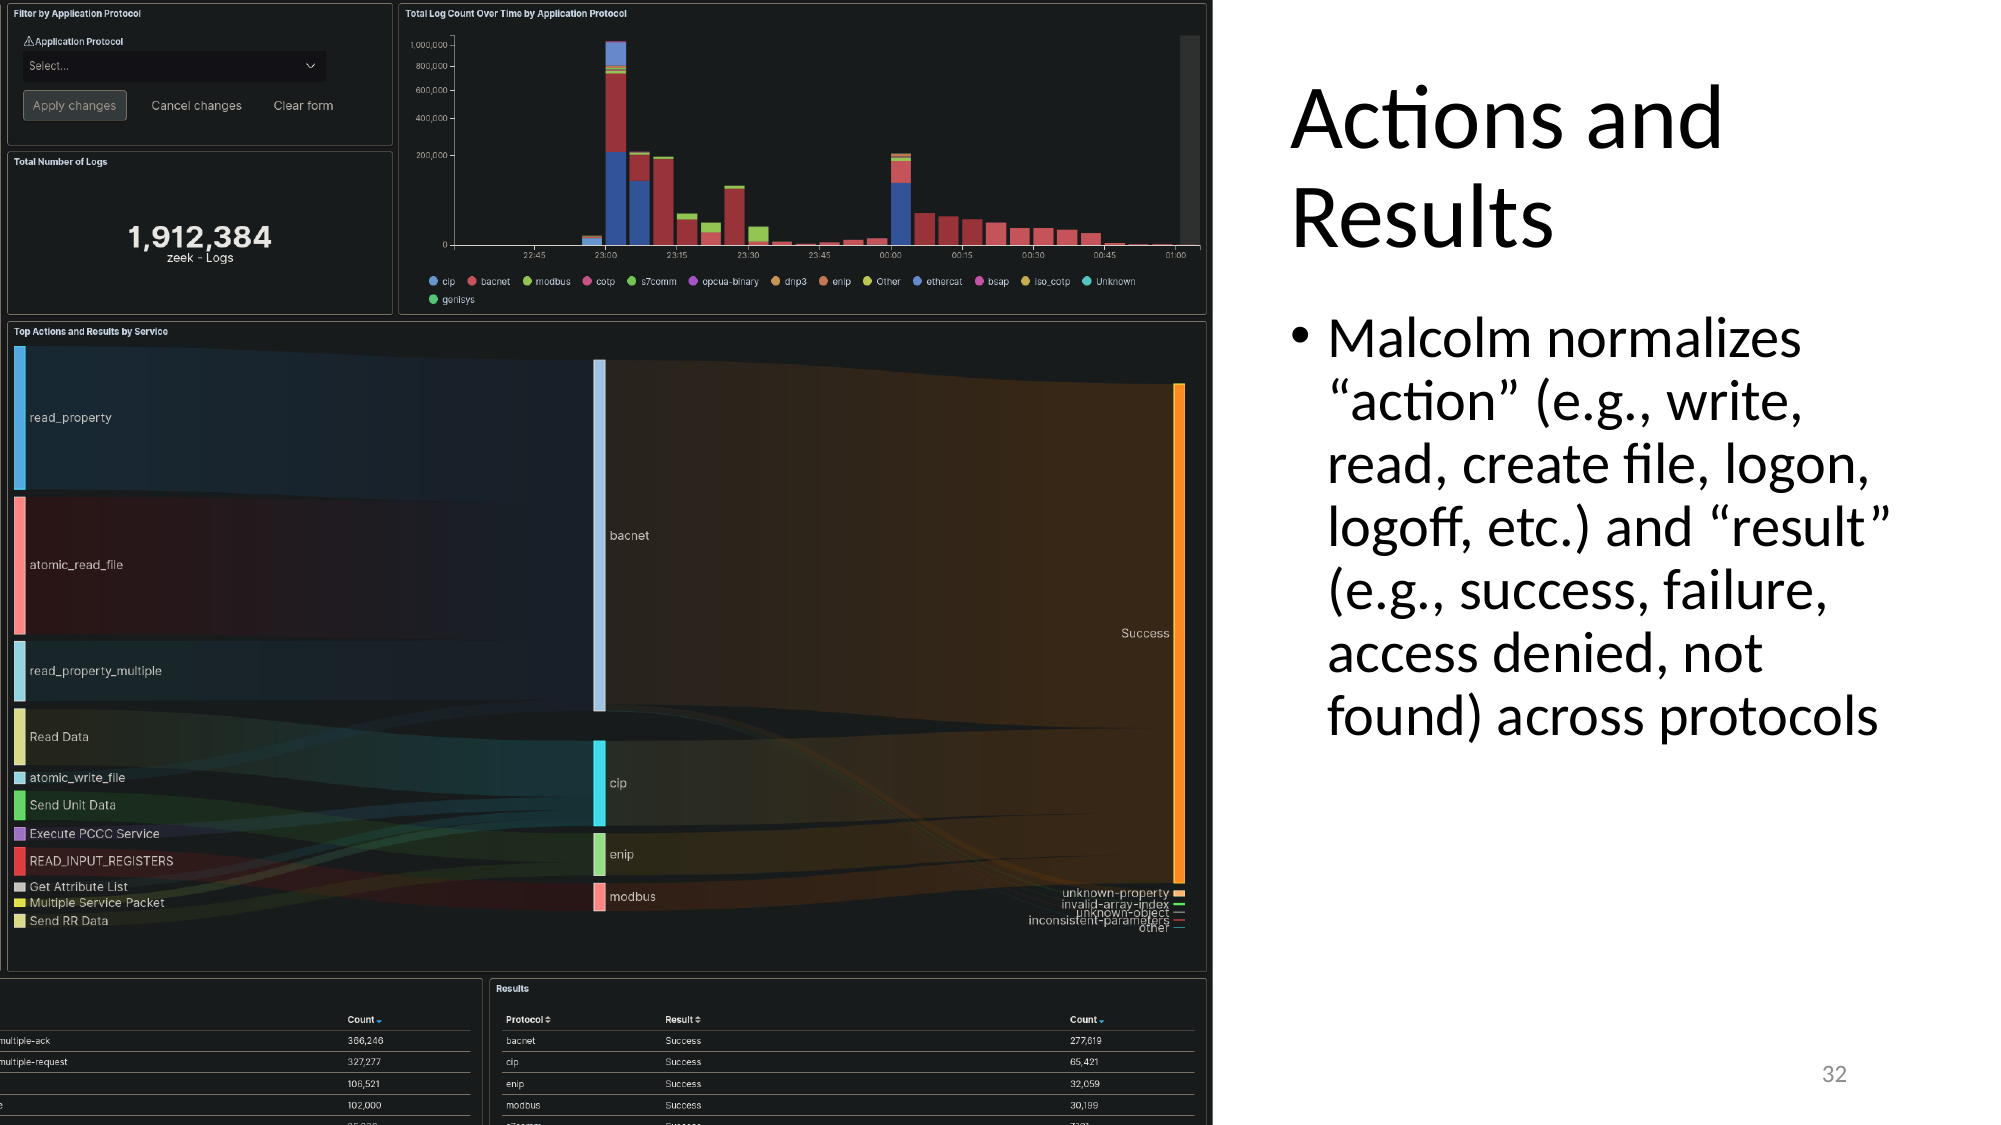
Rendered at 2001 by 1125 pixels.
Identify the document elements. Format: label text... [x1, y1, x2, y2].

list Malcolm normalizes “action” (e.g., write, read, create file, logon, logoff, etc.) and “result” (e.g., success, failure, access denied, not found) across protocols [1275, 299, 1913, 1014]
picture [0, 0, 1213, 1125]
slide_number <number> [1412, 1042, 1863, 1103]
title Actions and Results [1275, 59, 1951, 278]
